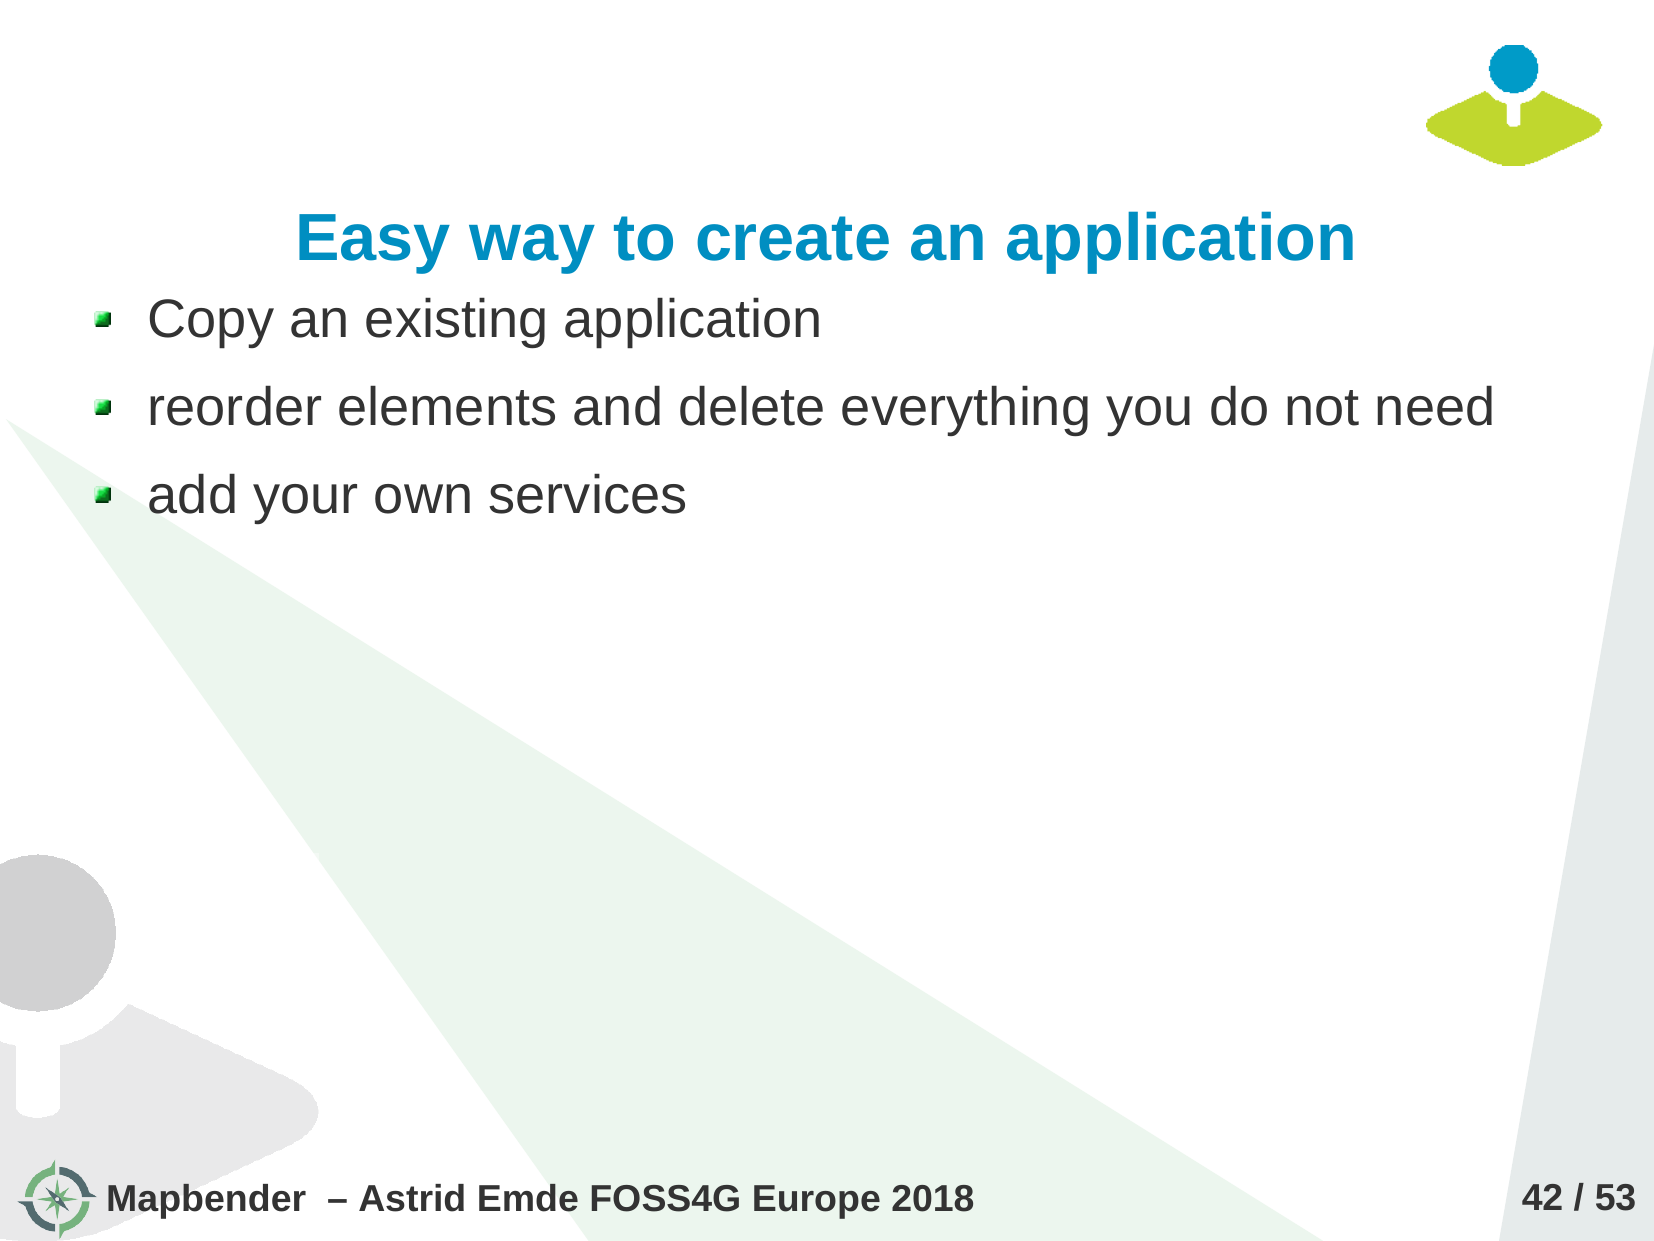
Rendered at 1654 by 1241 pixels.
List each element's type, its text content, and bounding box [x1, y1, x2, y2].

list Copy an existing application reorder elements and delete everything you do not need add your own services [76, 288, 1565, 1093]
picture [1426, 45, 1604, 166]
picture [16, 1158, 98, 1240]
title Easy way to create an application [82, 188, 1571, 361]
